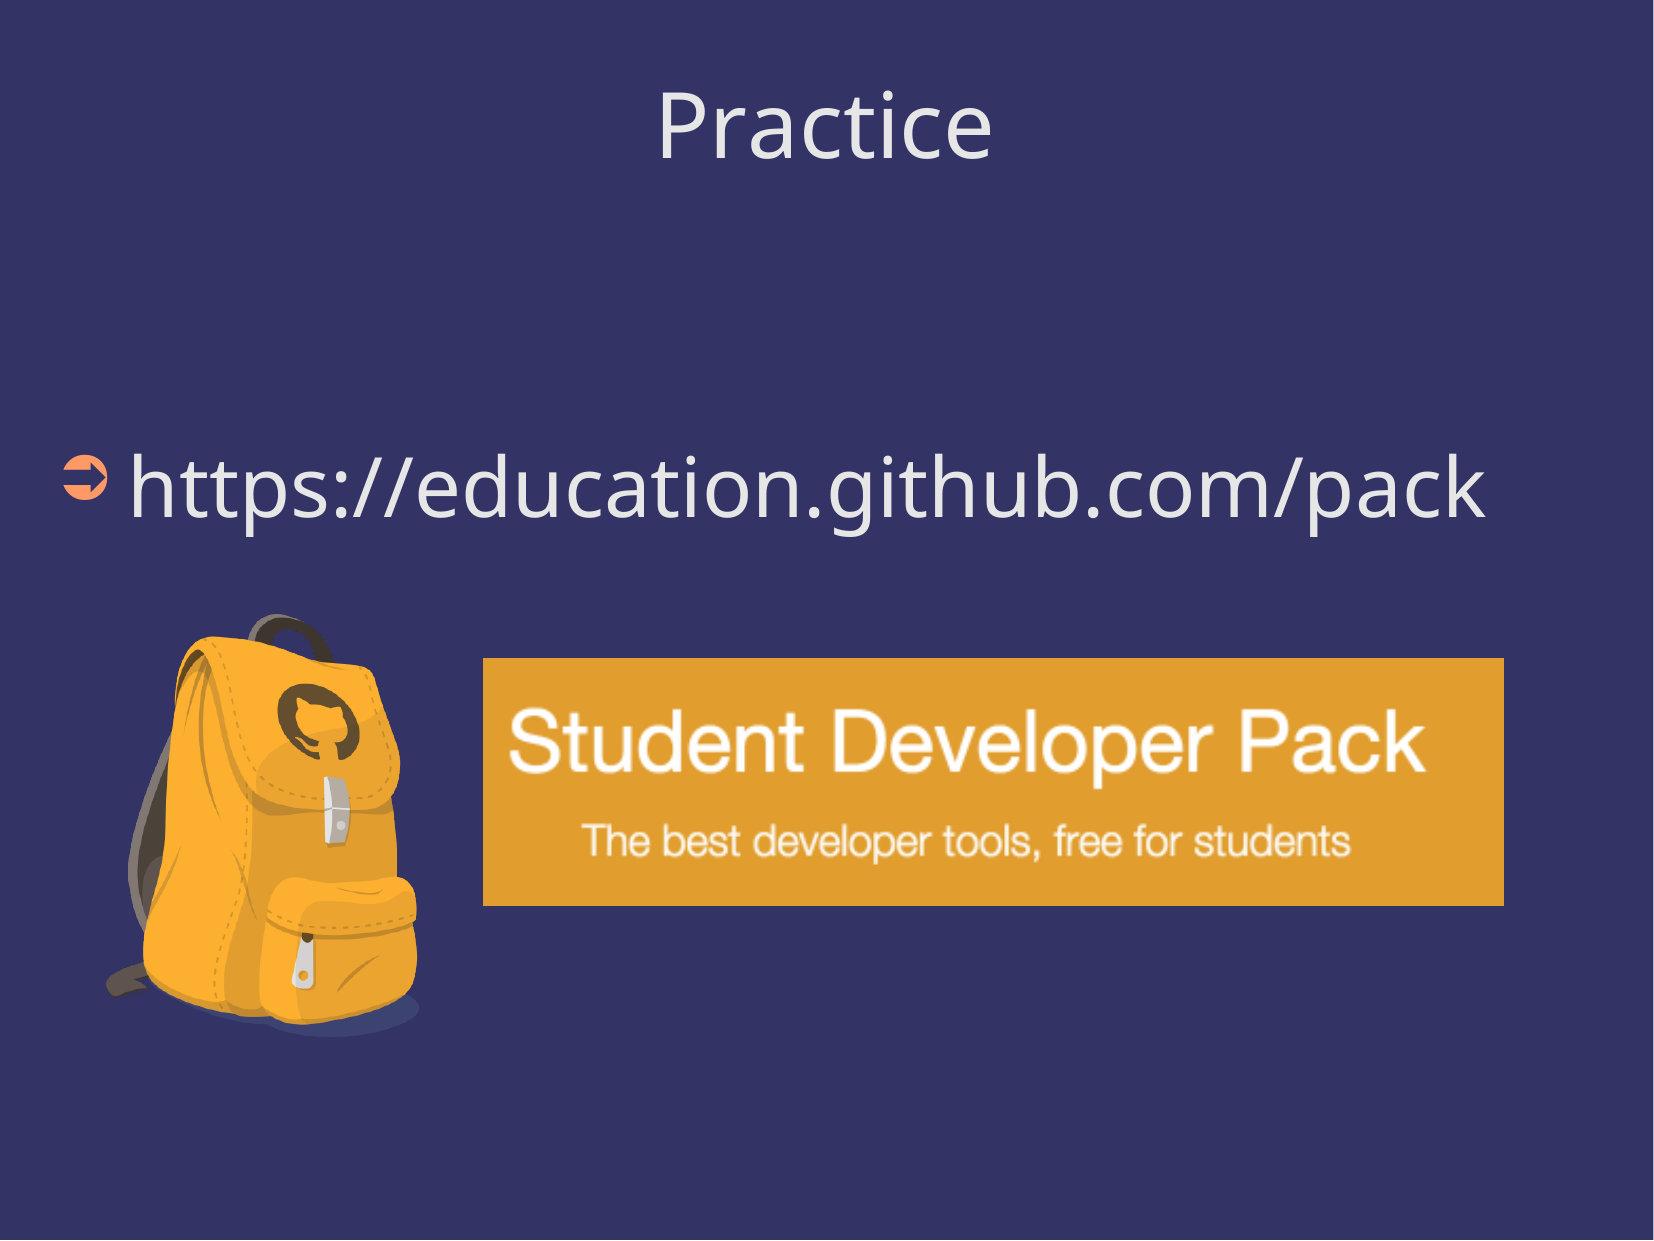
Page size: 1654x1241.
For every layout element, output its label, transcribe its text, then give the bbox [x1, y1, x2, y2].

title Practice [45, 19, 1606, 227]
picture [483, 658, 1504, 906]
picture [106, 614, 451, 1037]
list https://education.github.com/pack [45, 315, 1606, 1035]
